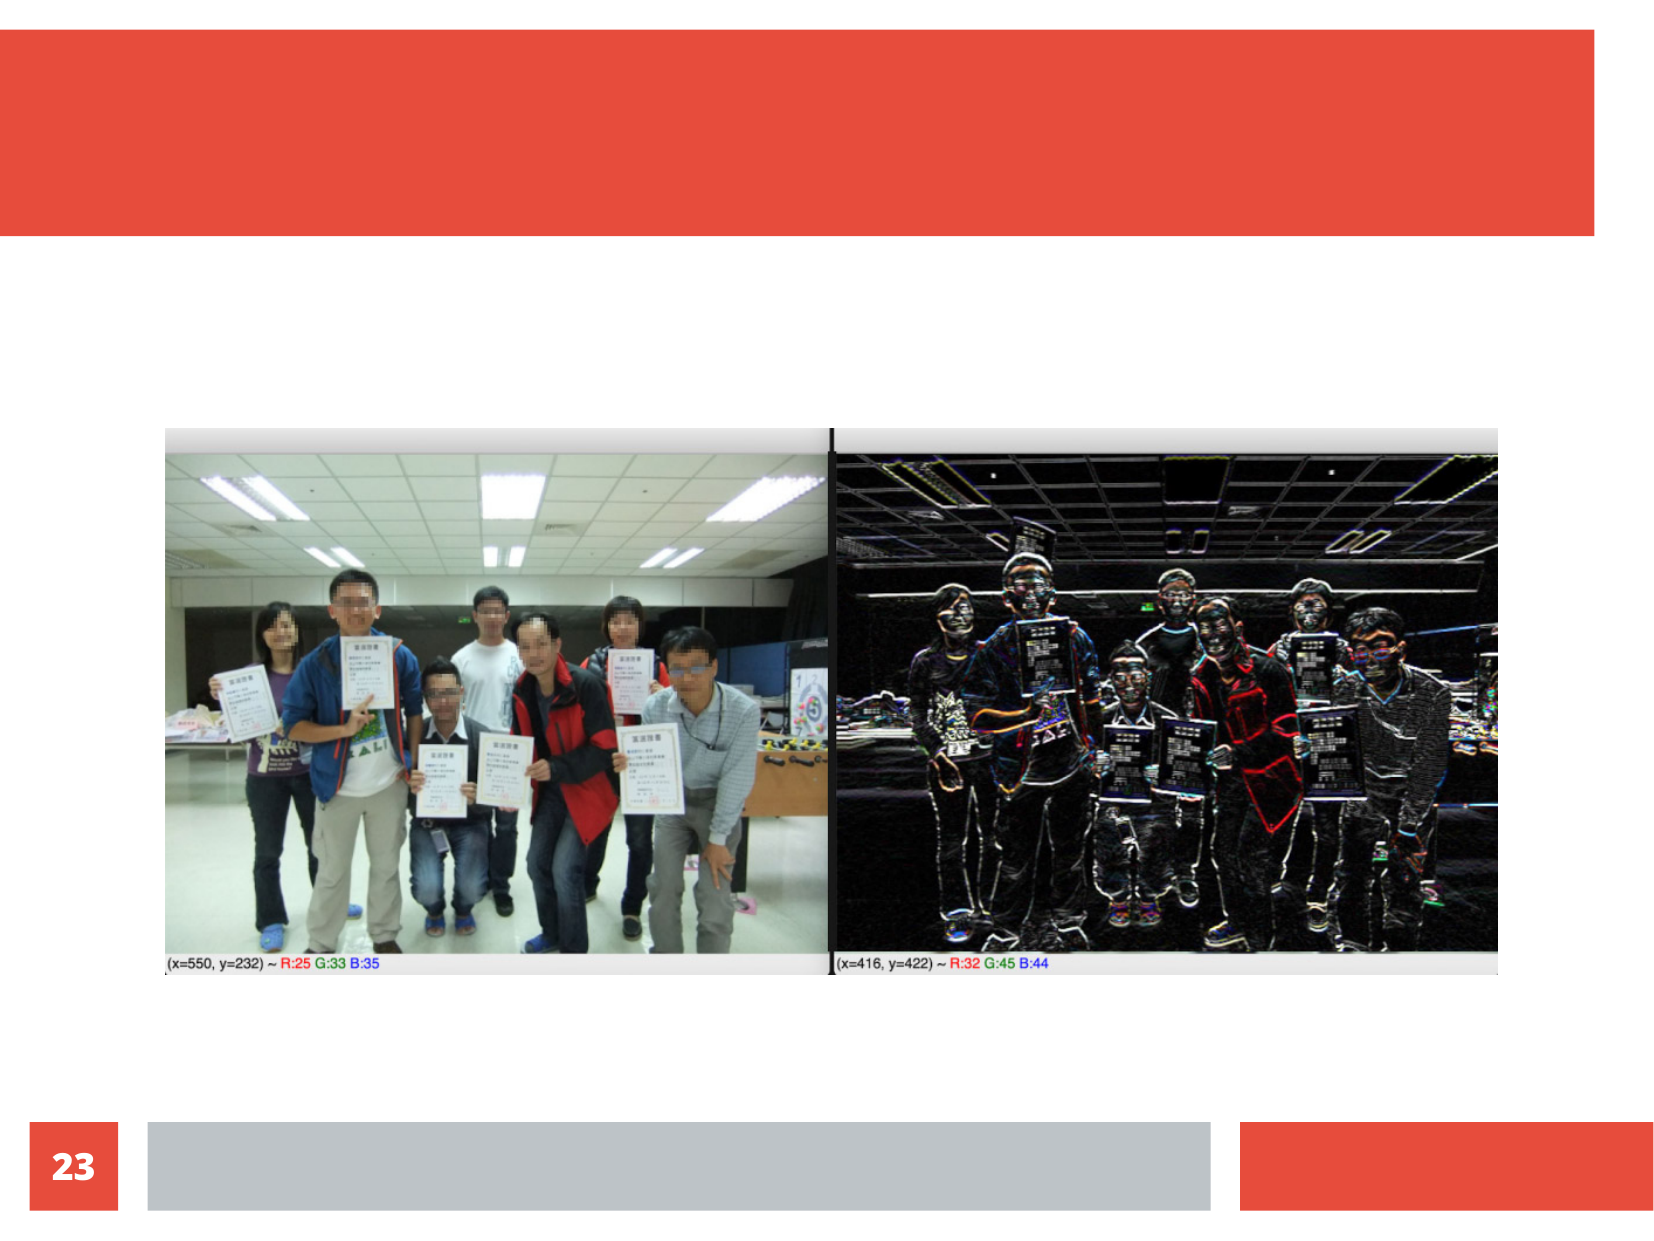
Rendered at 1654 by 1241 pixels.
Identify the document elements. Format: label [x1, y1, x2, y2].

picture [165, 428, 1498, 976]
